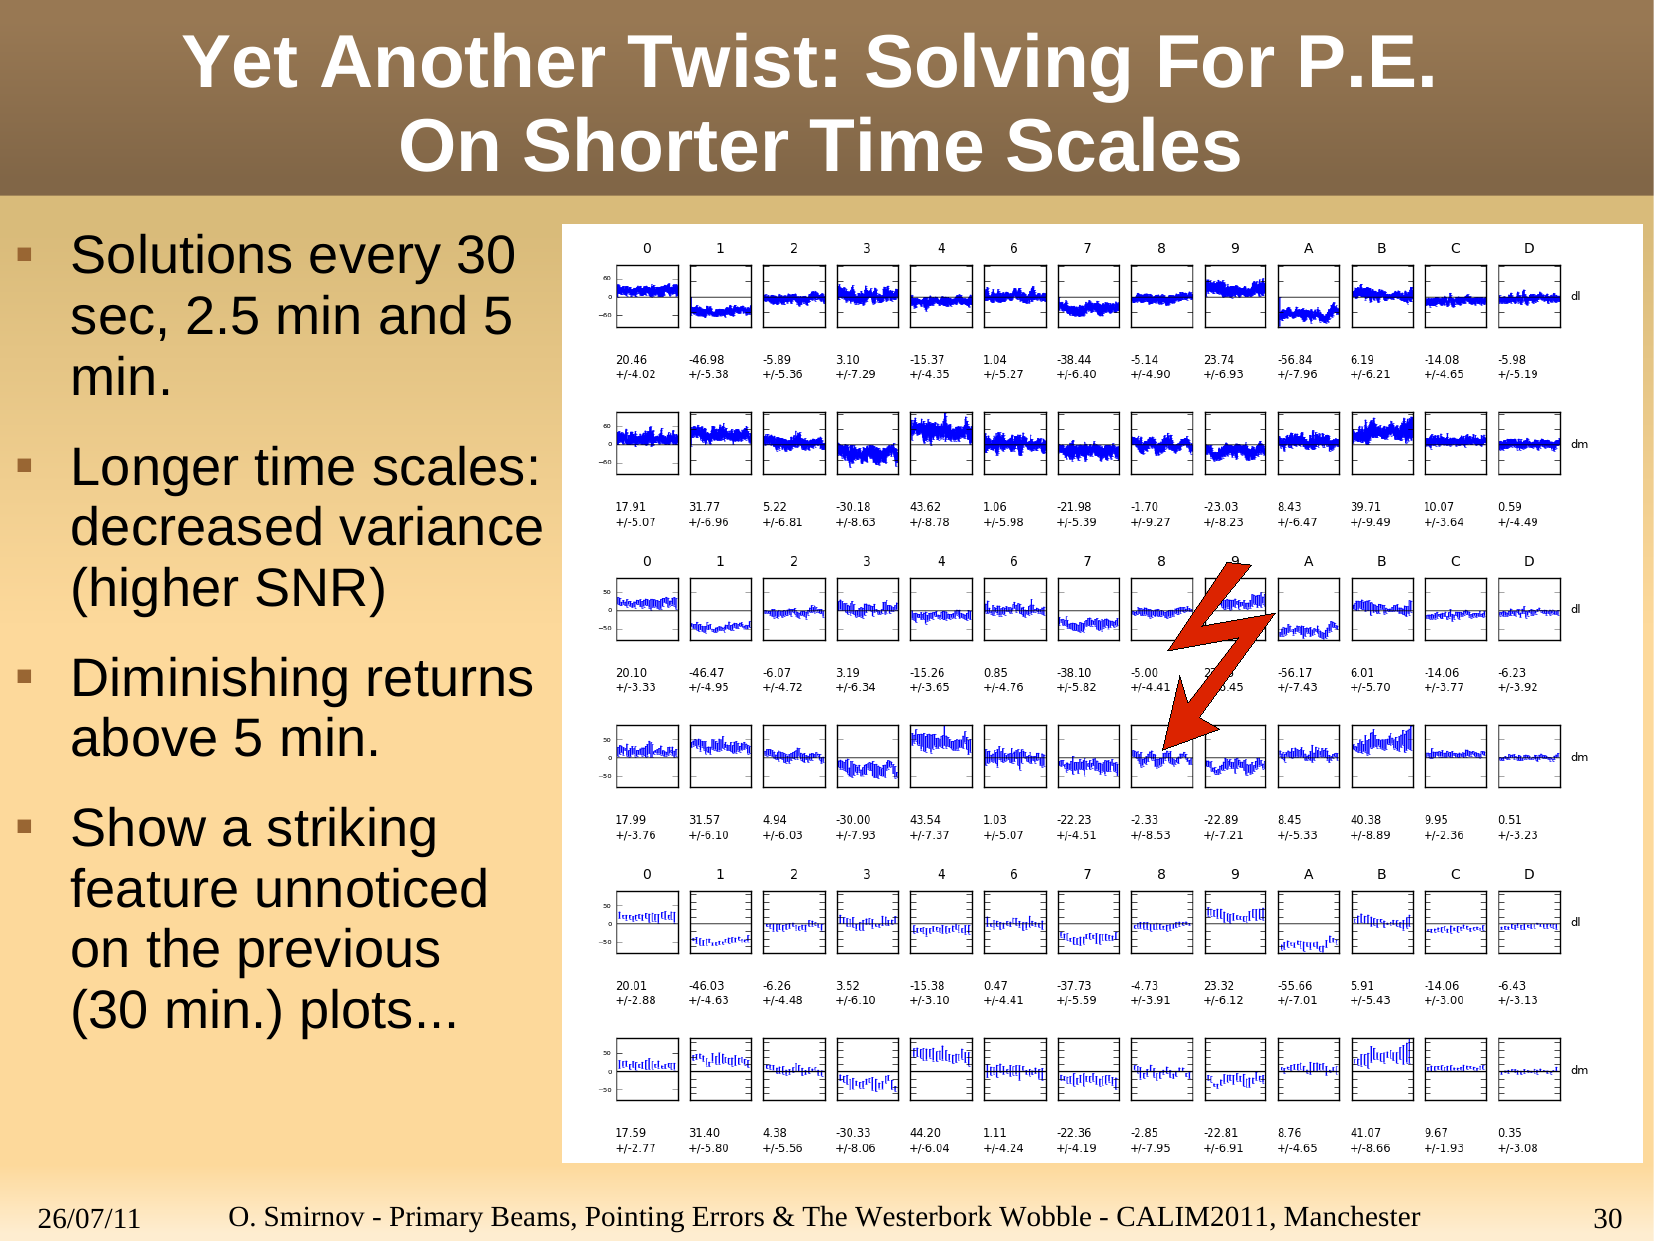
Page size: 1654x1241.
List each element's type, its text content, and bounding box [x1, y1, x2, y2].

list Solutions every 30 sec, 2.5 min and 5 min. Longer time scales: decreased variance (higher SNR) Diminishing returns above 5 min. Show a striking feature unnoticed on the previous (30 min.) plots... [0, 225, 550, 1163]
title Yet Another Twist: Solving For P.E. On Shorter Time Scales [76, 7, 1565, 200]
text_box [1162, 562, 1276, 751]
picture [0, 0, 1654, 1241]
